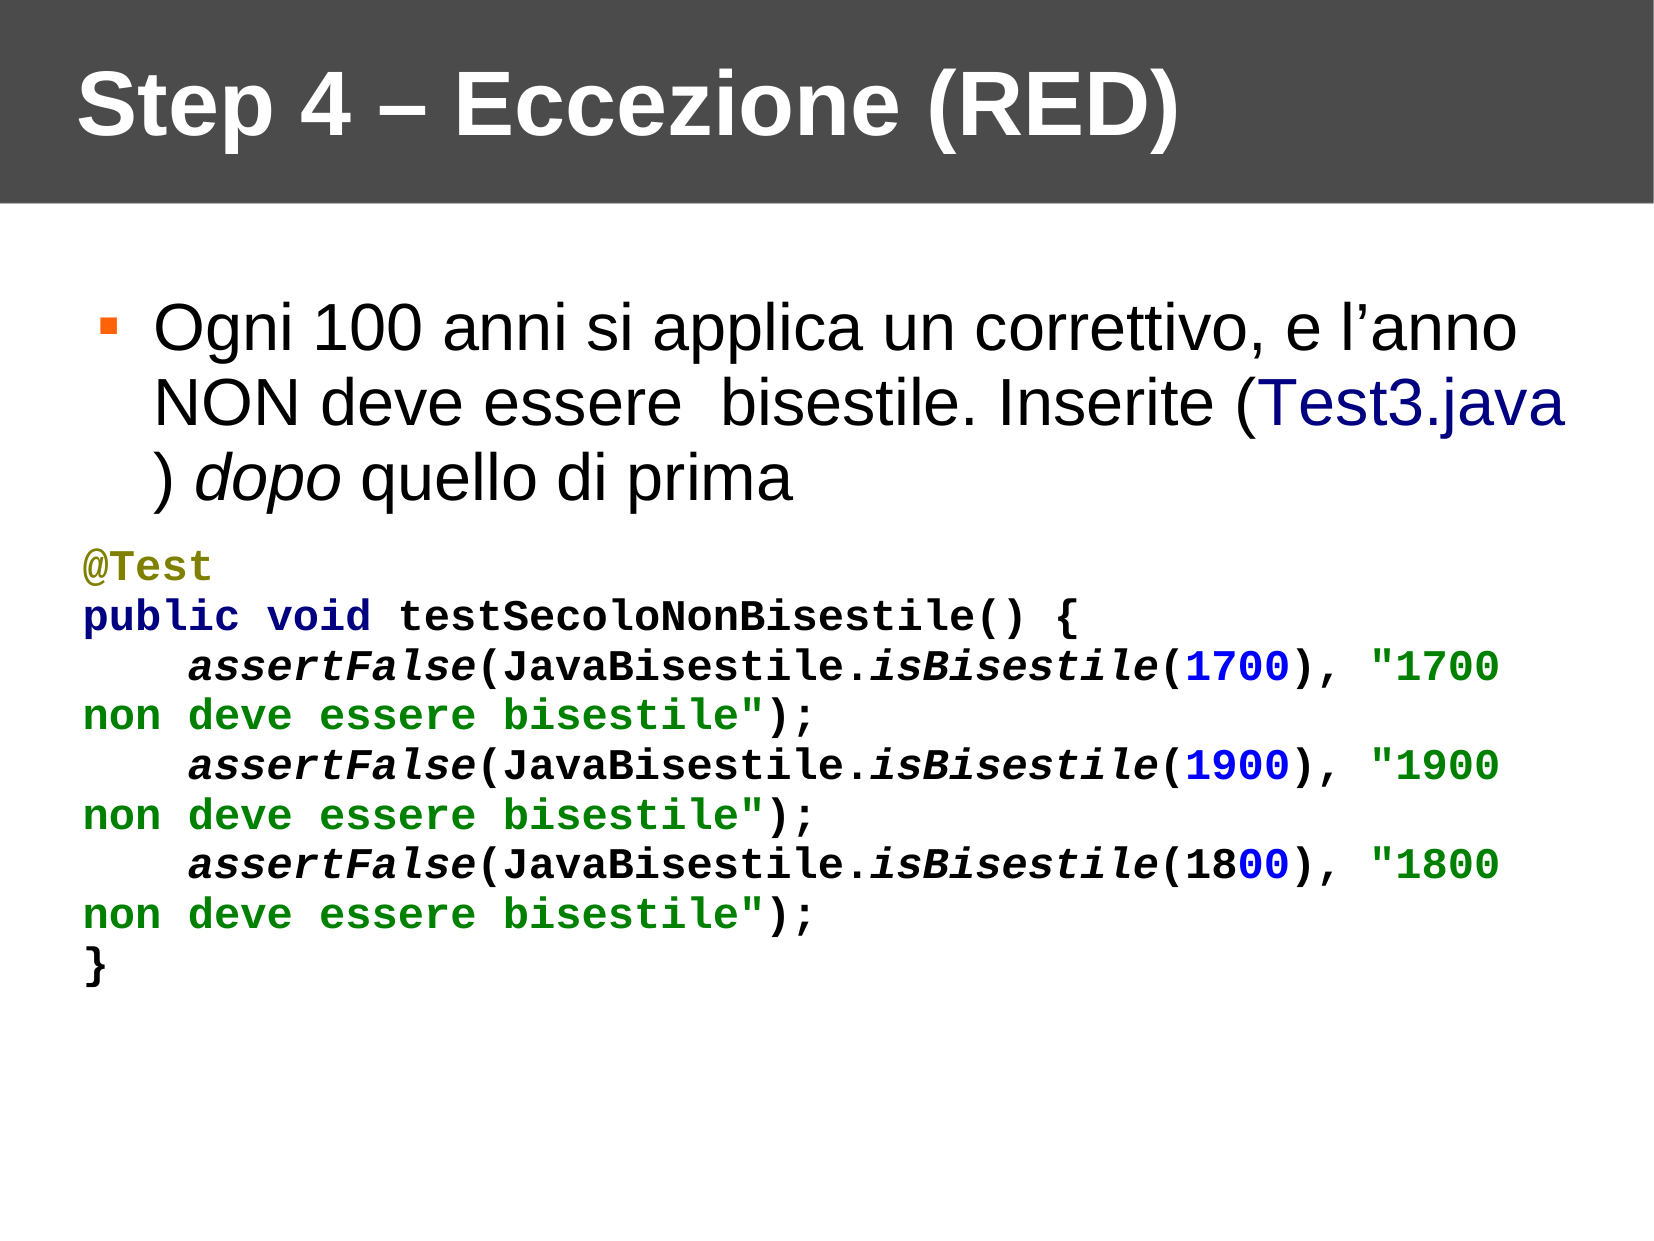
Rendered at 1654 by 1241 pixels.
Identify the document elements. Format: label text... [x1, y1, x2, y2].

list Ogni 100 anni si applica un correttivo, e l’anno NON deve essere bisestile. Inserite (Test3.java) dopo quello di prima @Test public void testSecoloNonBisestile() { assertFalse(JavaBisestile.isBisestile(1700), "1700 non deve essere bisestile"); assertFalse(JavaBisestile.isBisestile(1900), "1900 non deve essere bisestile"); assertFalse(JavaBisestile.isBisestile(1800), "1800 non deve essere bisestile"); } [82, 290, 1571, 1160]
title Step 4 – Eccezione (RED) [76, 0, 1565, 208]
picture [0, 0, 1654, 1241]
